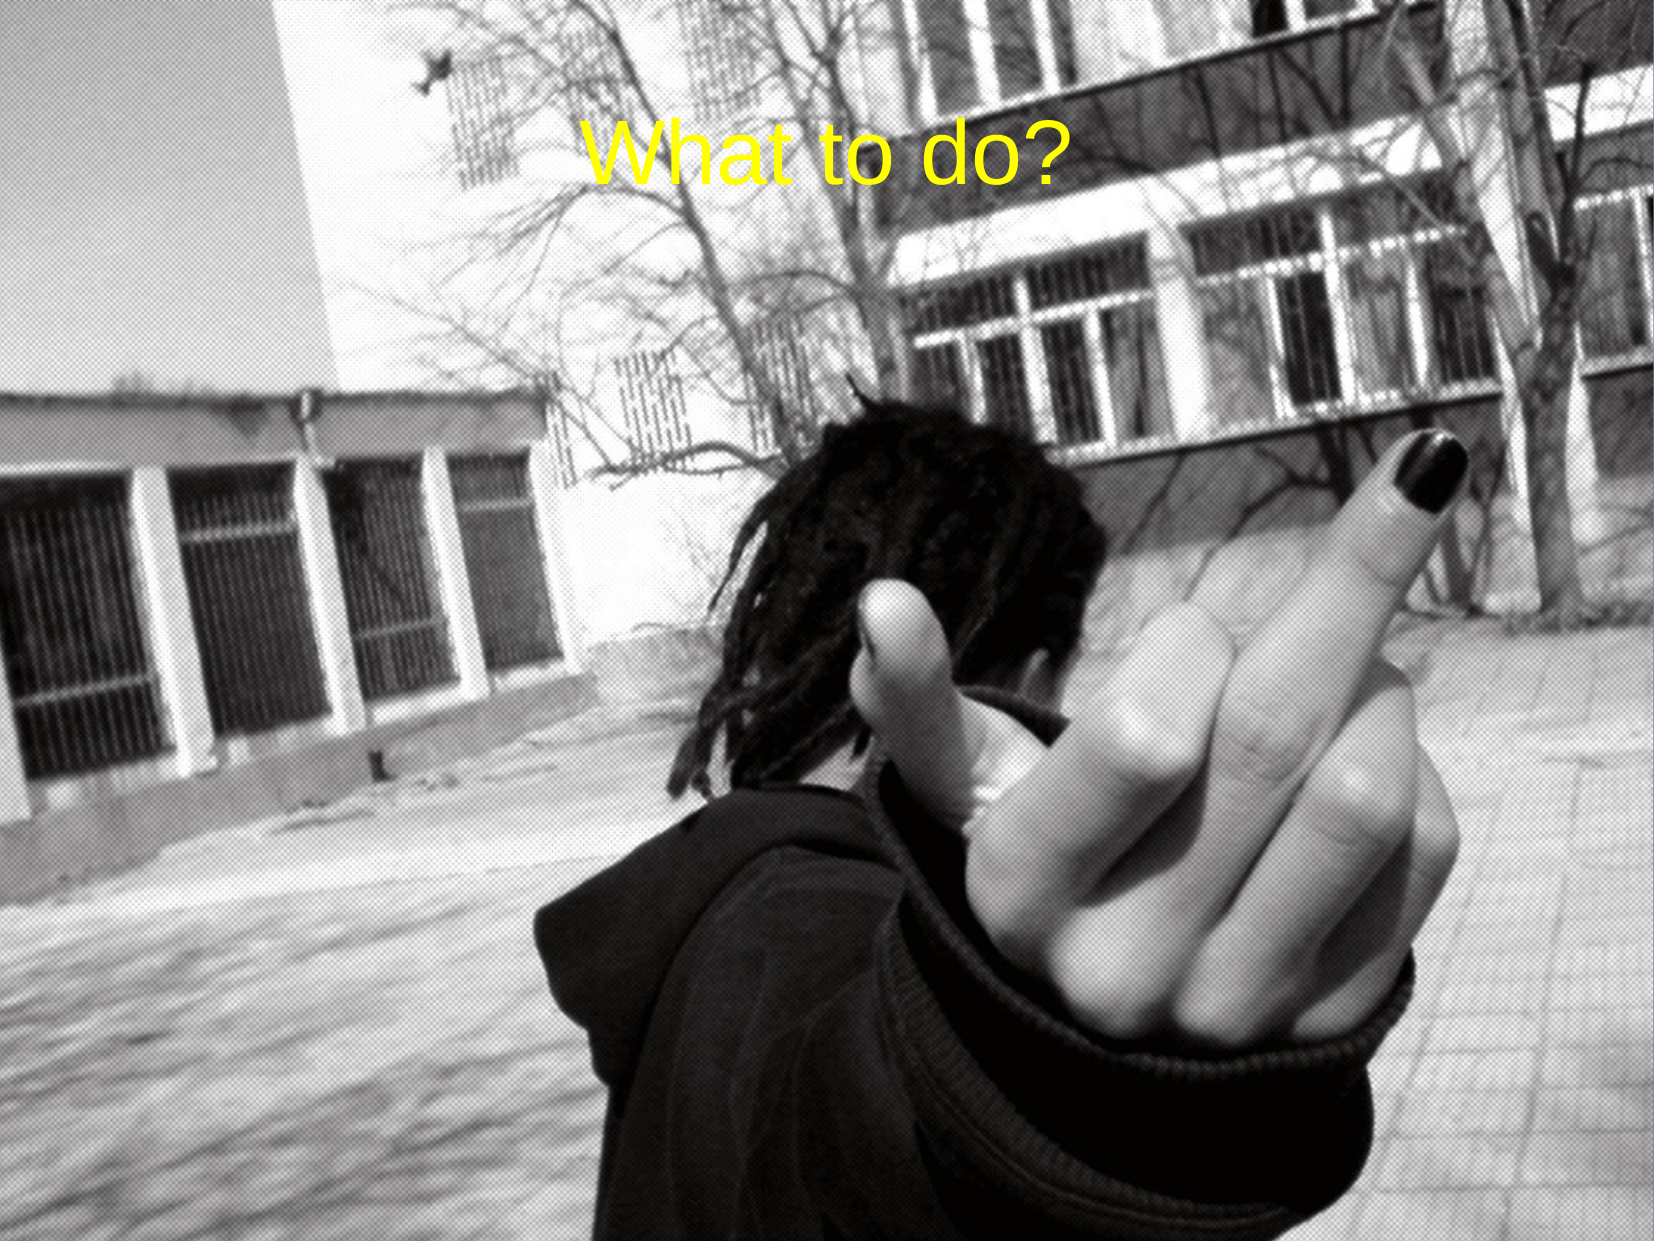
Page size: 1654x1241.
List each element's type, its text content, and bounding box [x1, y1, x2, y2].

title What to do? [82, 49, 1571, 257]
picture [0, 0, 1654, 1241]
